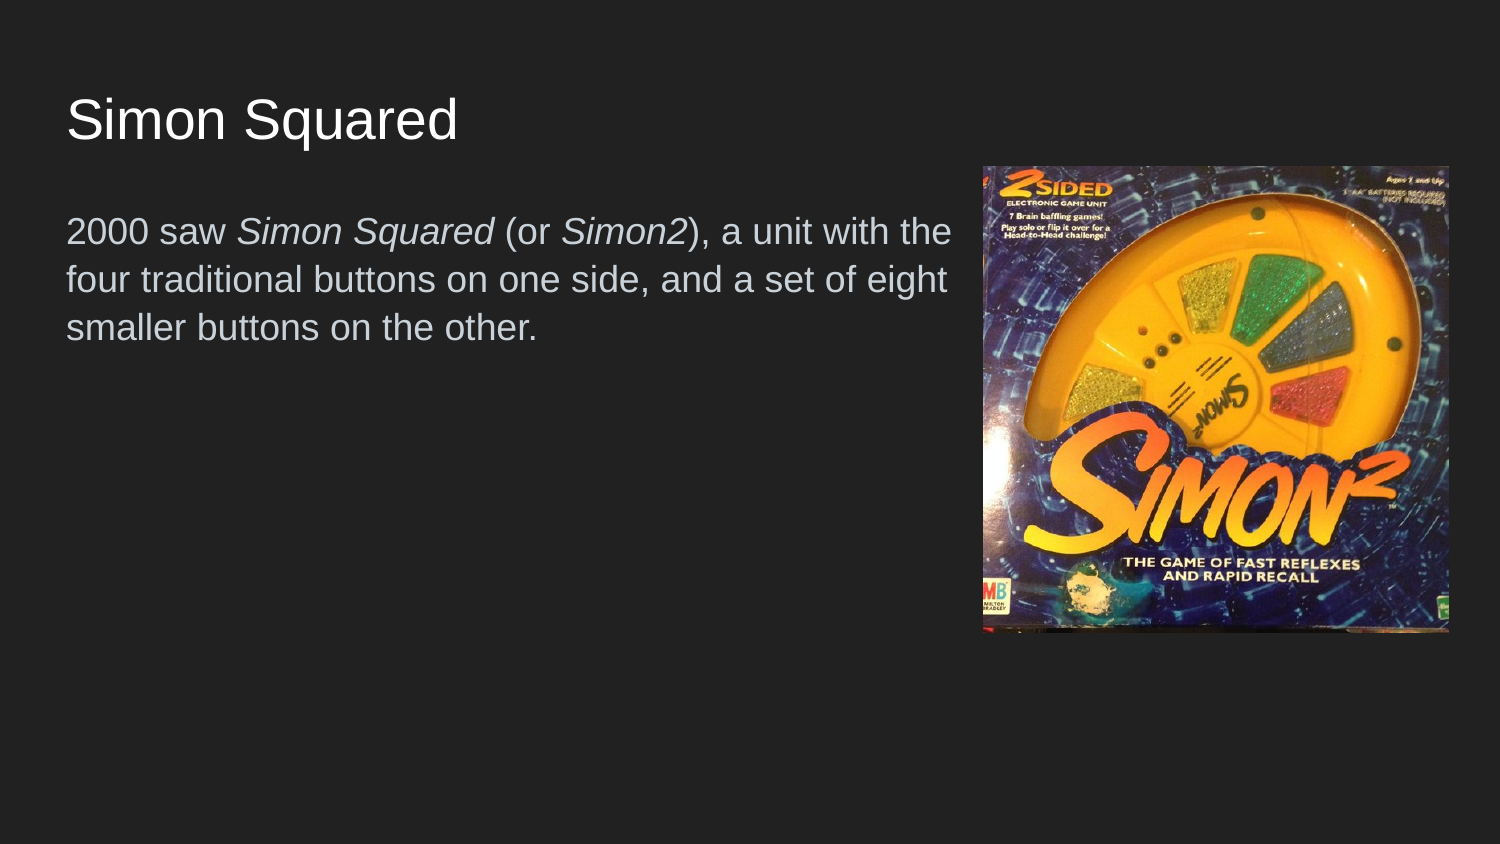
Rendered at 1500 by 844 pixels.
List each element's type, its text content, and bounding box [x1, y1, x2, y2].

list 2000 saw Simon Squared (or Simon2), a unit with the four traditional buttons on one side, and a set of eight smaller buttons on the other. [51, 189, 984, 750]
title Simon Squared [51, 72, 1449, 167]
picture [983, 166, 1449, 633]
